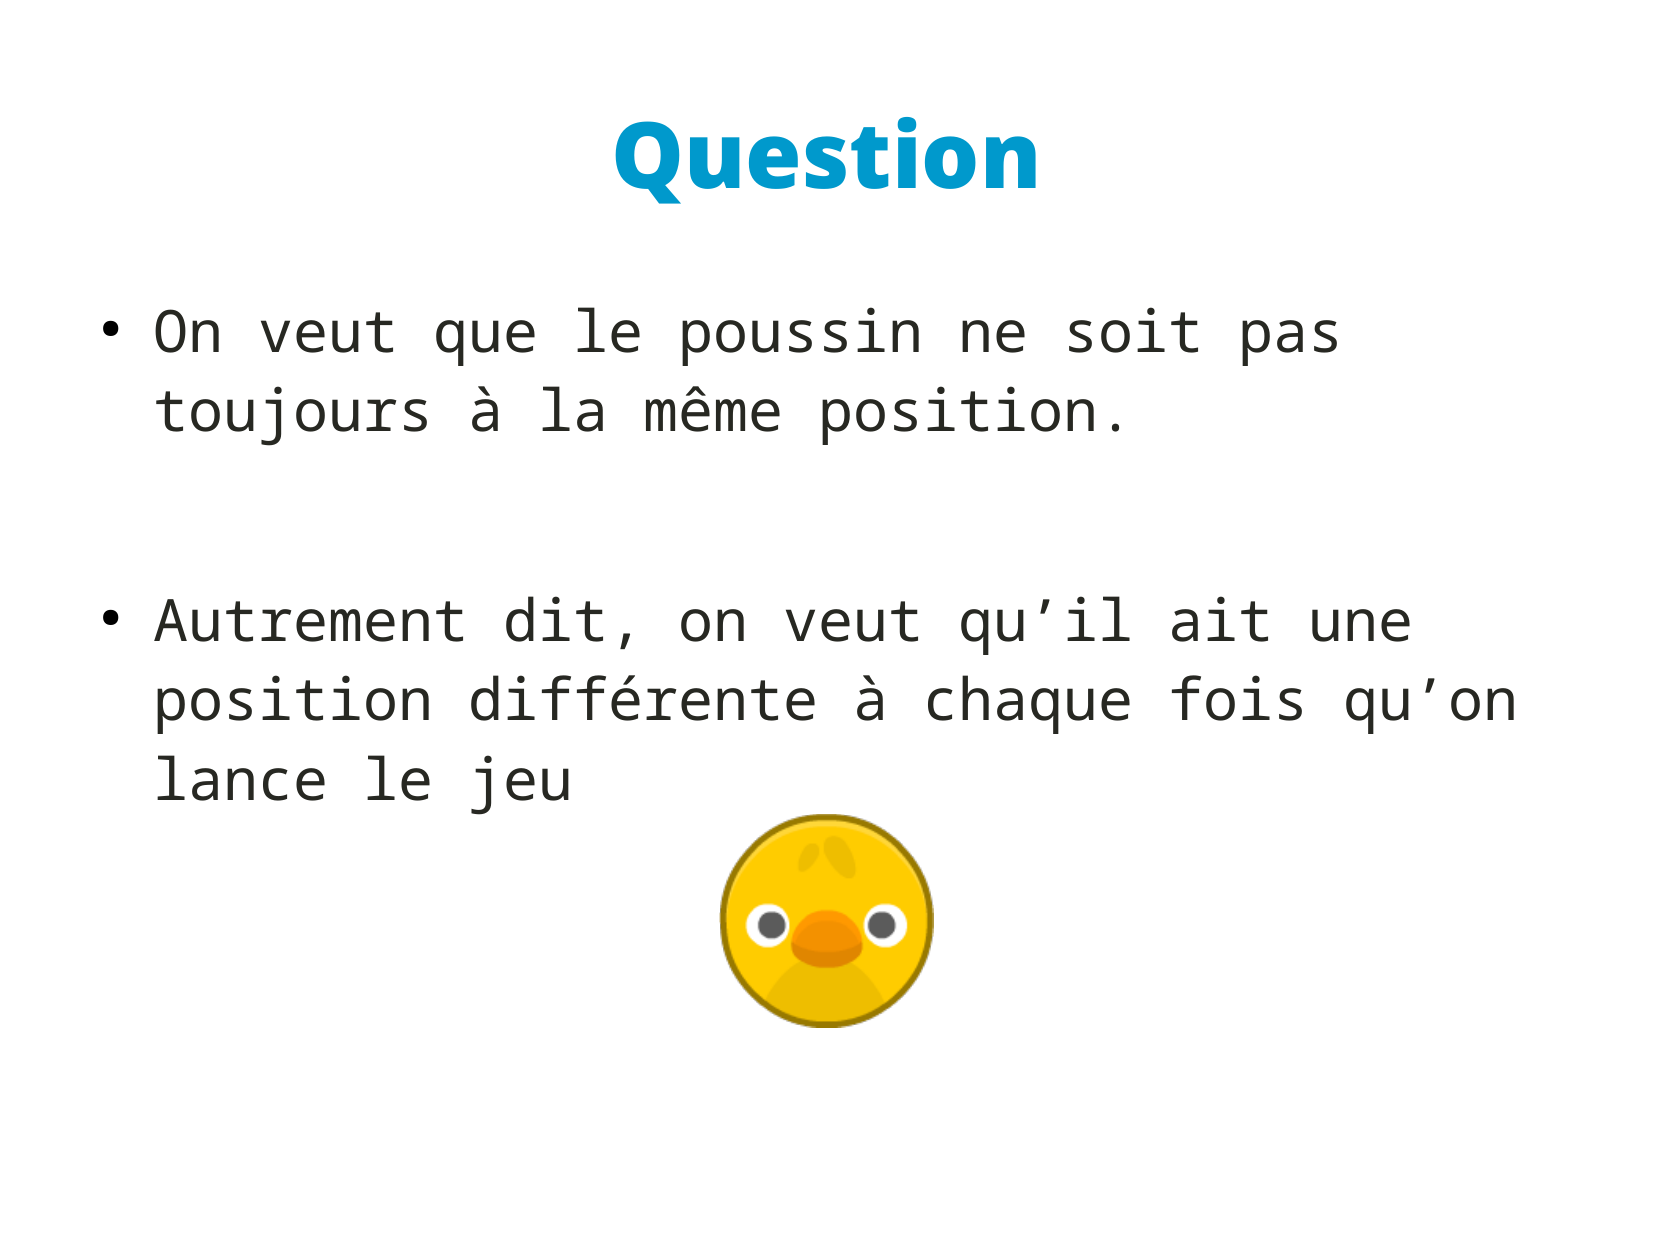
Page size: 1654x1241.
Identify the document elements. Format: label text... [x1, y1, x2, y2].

picture [719, 814, 934, 1028]
title Question [82, 49, 1571, 257]
list On veut que le poussin ne soit pas toujours à la même position. Autrement dit, on veut qu’il ait une position différente à chaque fois qu’on lance le jeu [82, 290, 1571, 1010]
